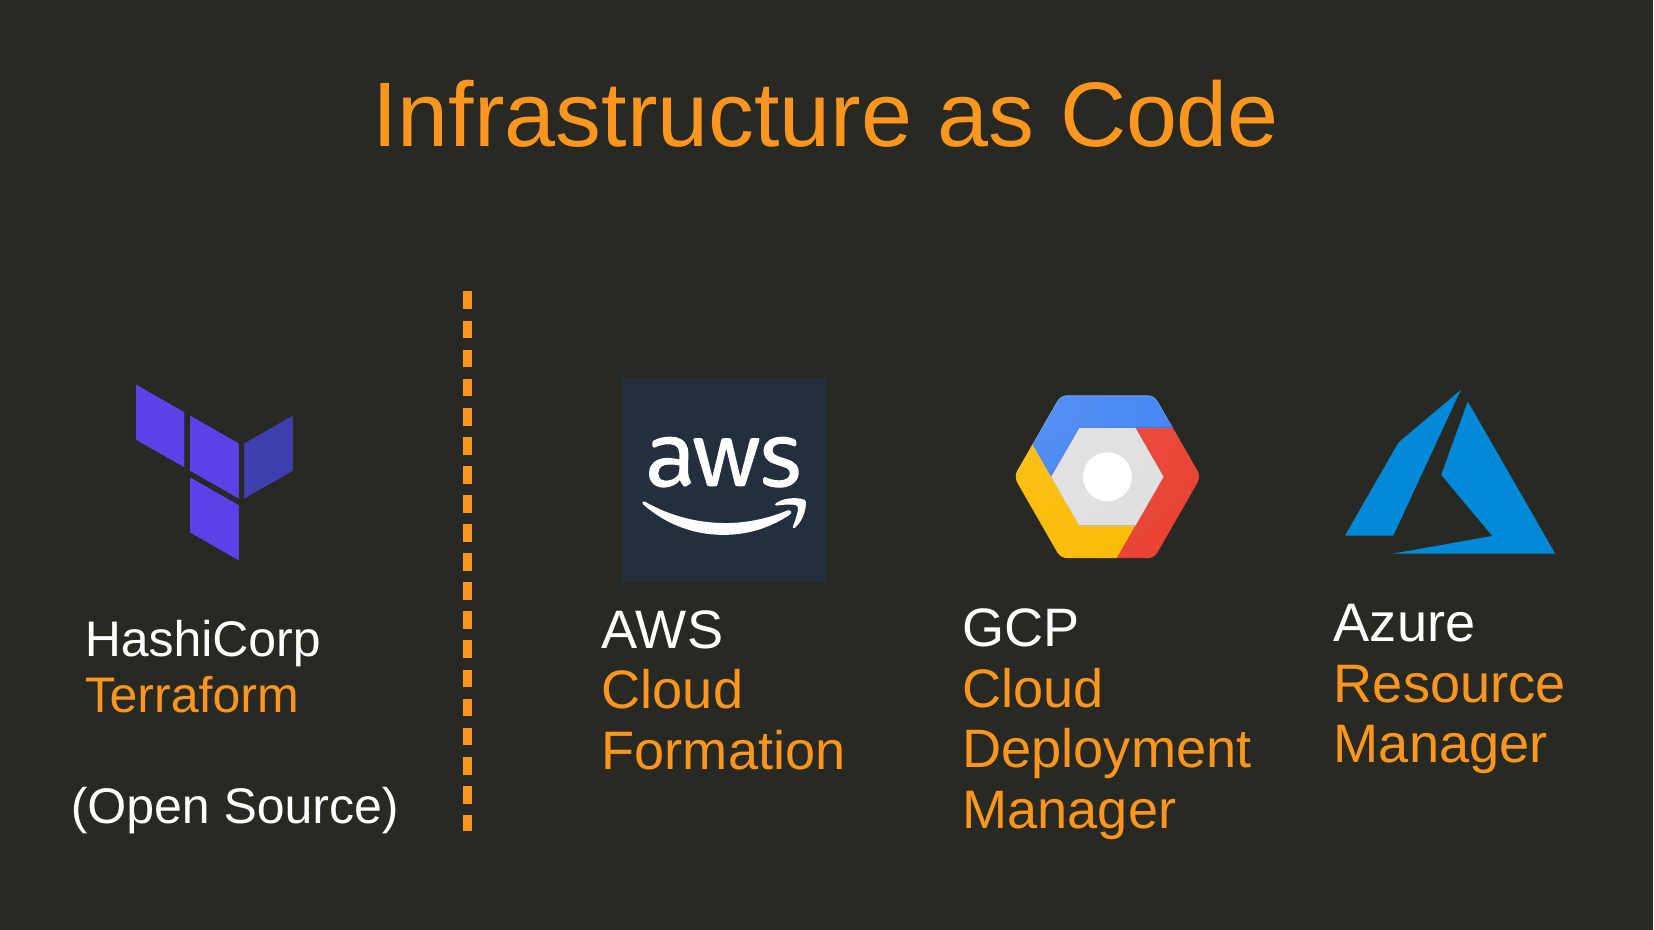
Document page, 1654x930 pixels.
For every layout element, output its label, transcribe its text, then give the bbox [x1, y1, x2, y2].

picture [108, 366, 320, 578]
picture [1006, 376, 1209, 578]
picture [618, 375, 829, 586]
picture [1345, 390, 1556, 554]
title Infrastructure as Code [82, 37, 1571, 193]
